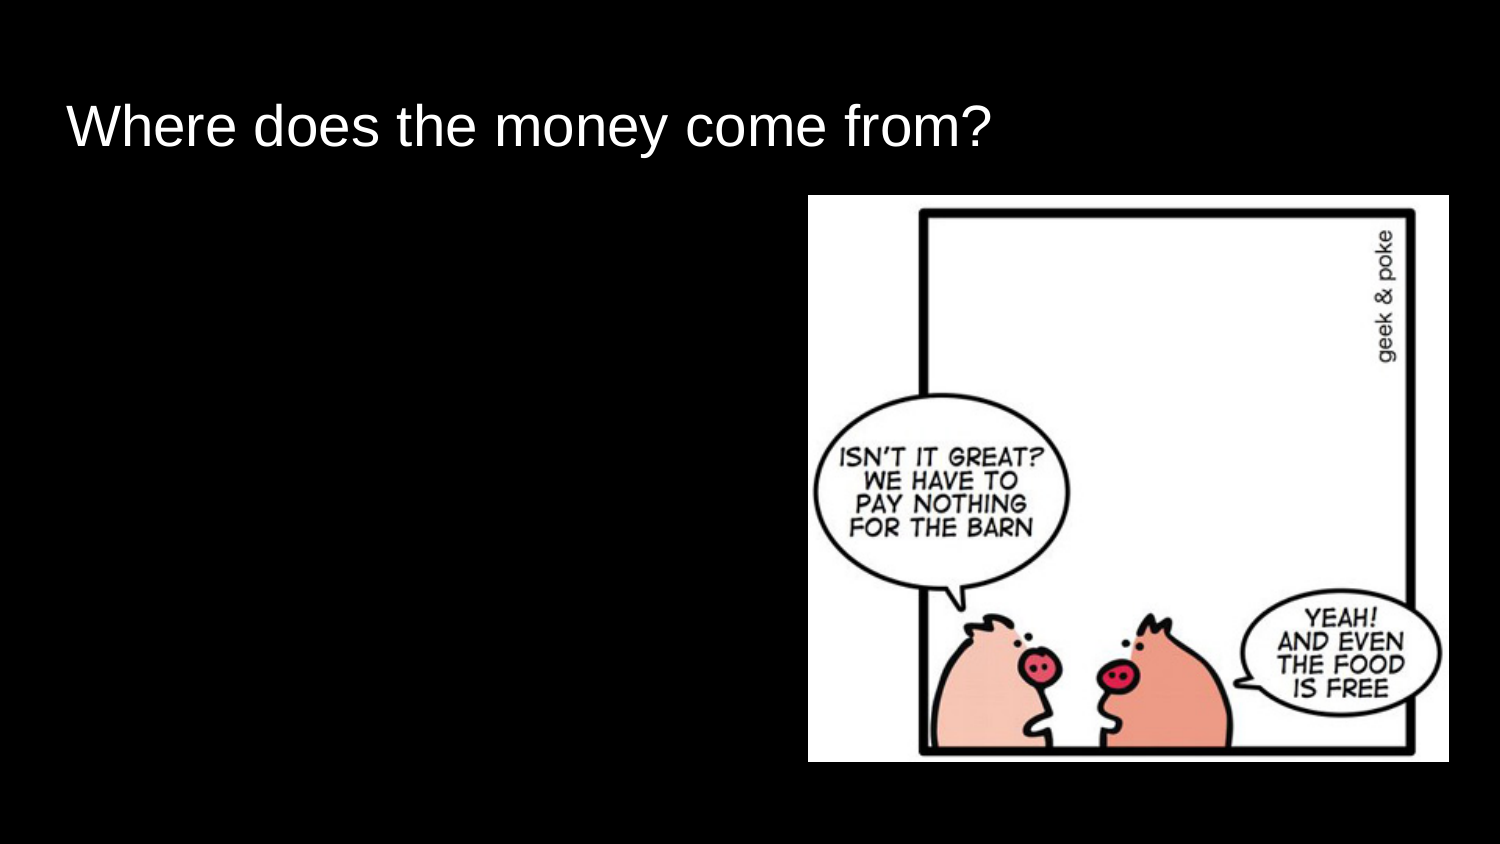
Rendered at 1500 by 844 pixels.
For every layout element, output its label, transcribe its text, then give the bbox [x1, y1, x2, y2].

picture [808, 195, 1449, 762]
title Where does the money come from? [51, 72, 1449, 167]
